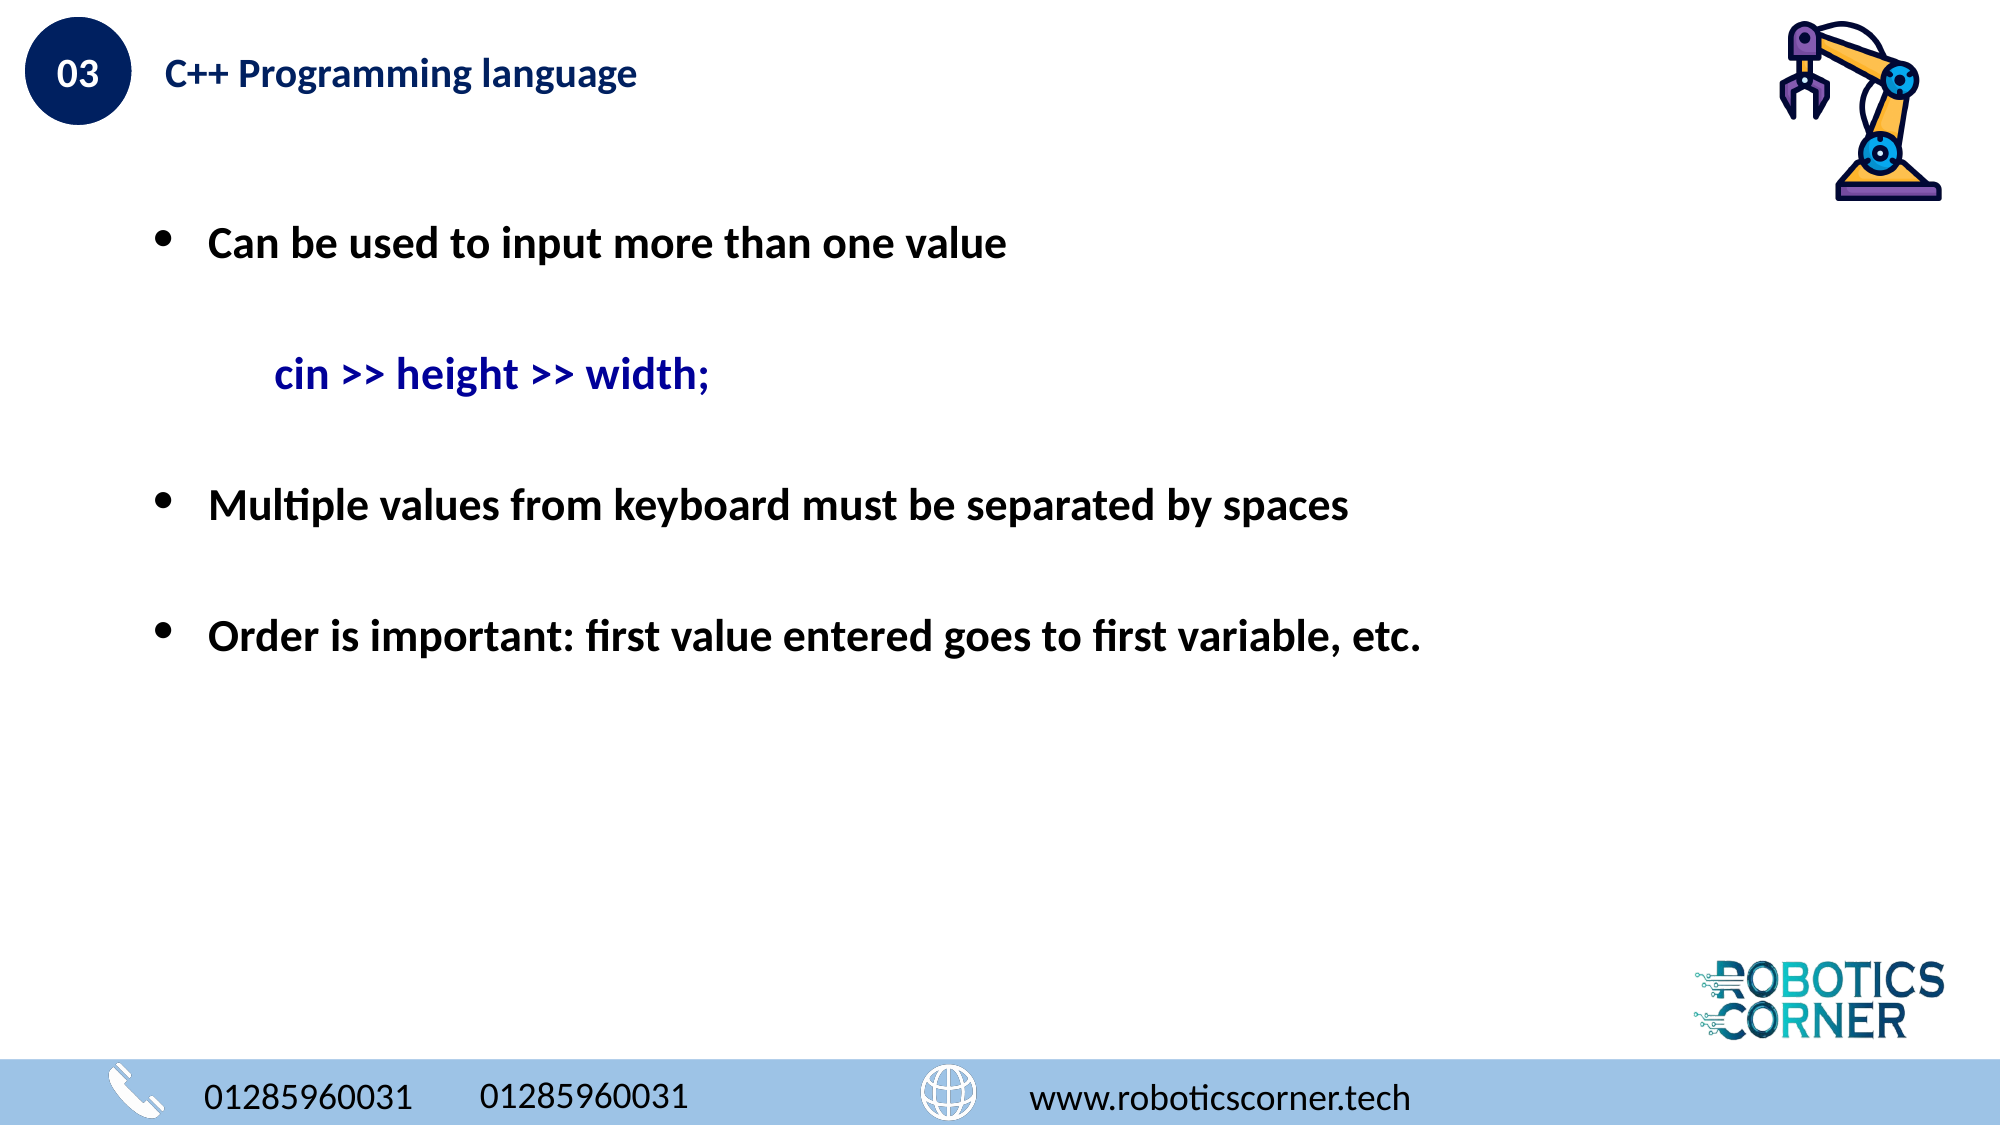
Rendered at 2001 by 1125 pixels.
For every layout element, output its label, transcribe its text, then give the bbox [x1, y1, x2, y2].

picture [915, 1059, 981, 1125]
text_box 01285960031 [189, 1064, 495, 1125]
text_box www.roboticscorner.tech [1014, 1065, 1531, 1125]
text_box [981, 1059, 2000, 1125]
picture [1680, 859, 1953, 1059]
text_box 01285960031 [465, 1063, 811, 1124]
picture [103, 1057, 170, 1124]
text_box [0, 1059, 915, 1125]
picture [1771, 21, 1950, 201]
text_box 03 [22, 14, 134, 128]
text_box C++ Programming language [150, 38, 697, 103]
text_box Can be used to input more than one value cin >> height >> width; Multiple values from keyboard must be separated by spaces Order is important: first value entered goes to first variable, etc. [149, 210, 1425, 661]
